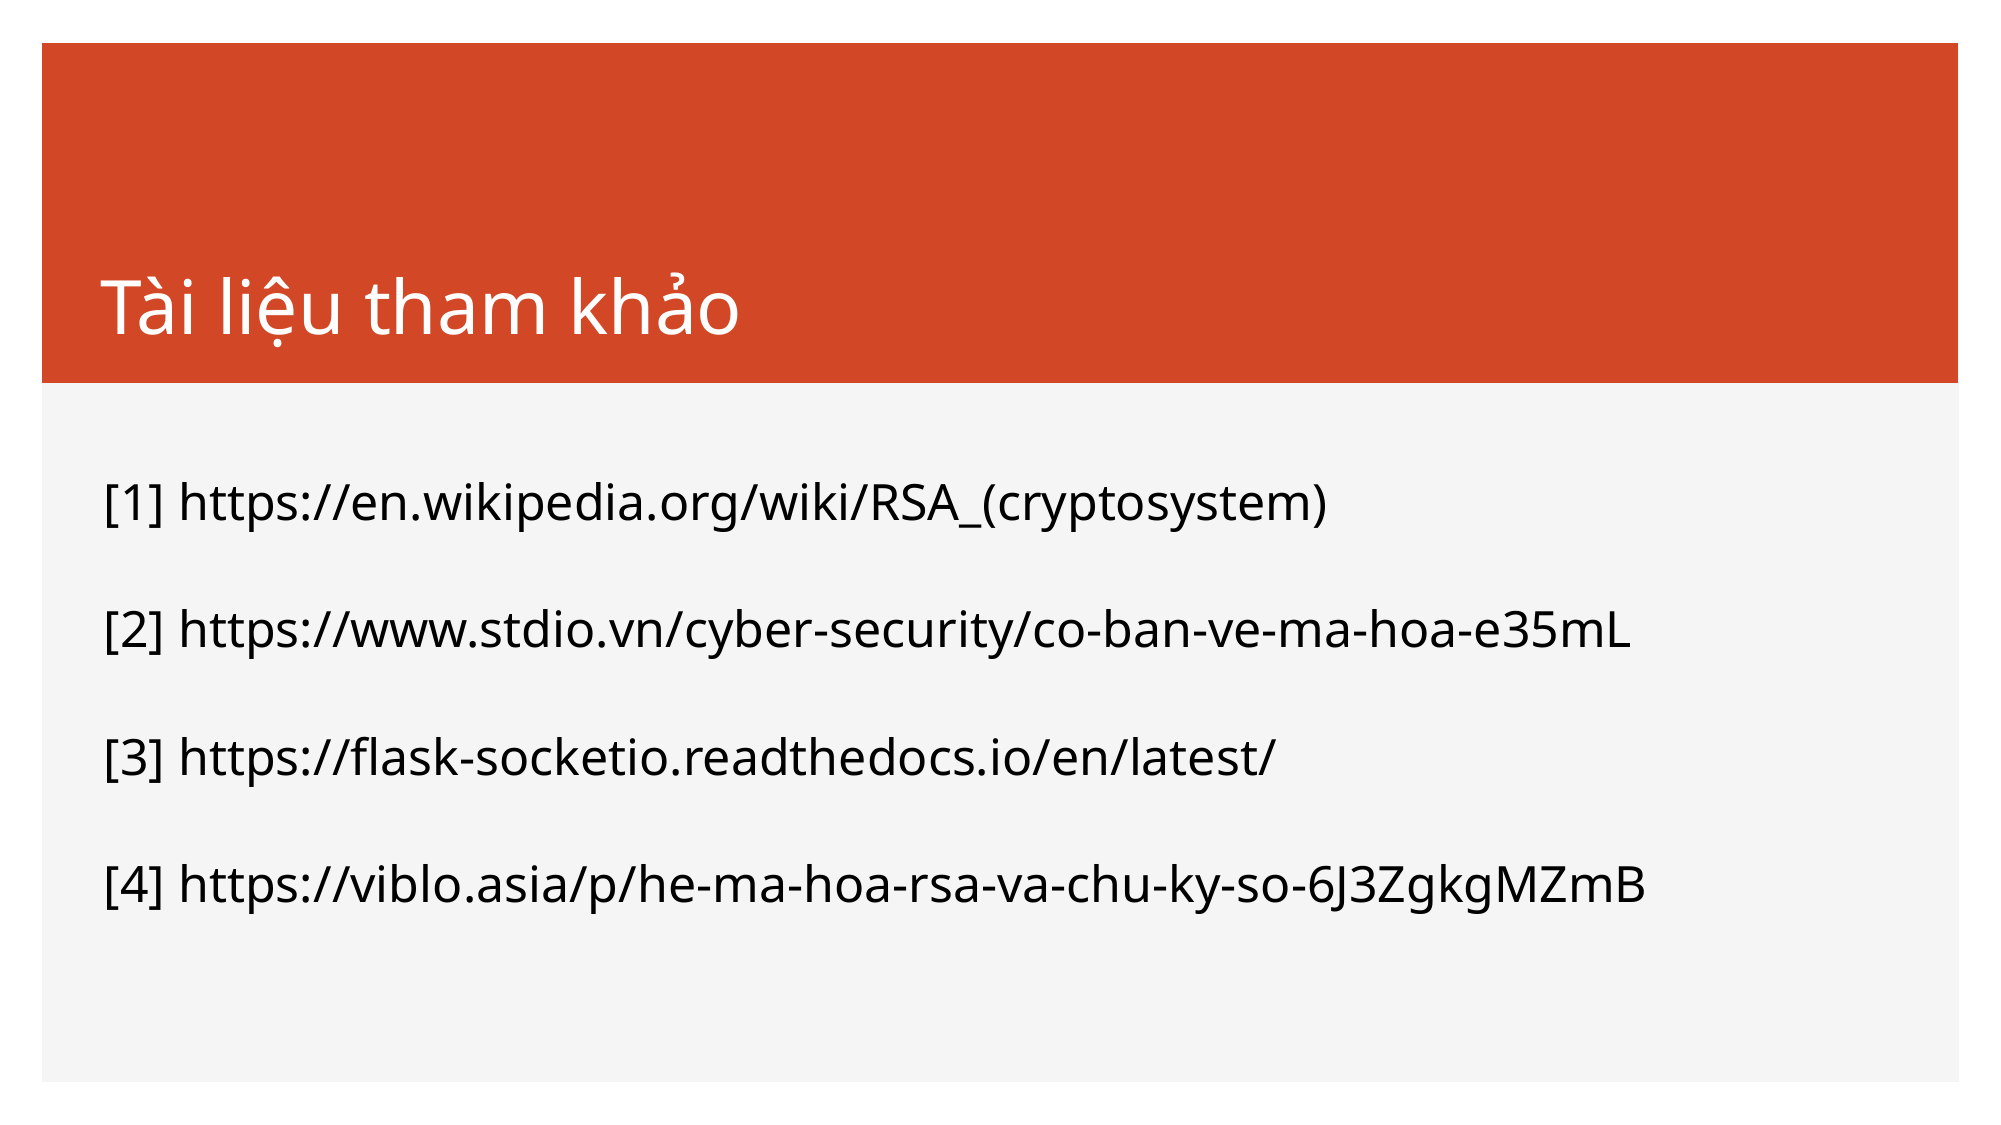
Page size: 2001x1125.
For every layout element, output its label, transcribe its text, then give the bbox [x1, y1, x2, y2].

title Tài liệu tham khảo [85, 251, 1214, 357]
list [1] https://en.wikipedia.org/wiki/RSA_(cryptosystem) [2] https://www.stdio.vn/cyber-security/co-ban-ve-ma-hoa-e35mL [3] https://flask-socketio.readthedocs.io/en/latest/ [4] https://viblo.asia/p/he-ma-hoa-rsa-va-chu-ky-so-6J3ZgkgMZmB [88, 428, 1694, 1082]
